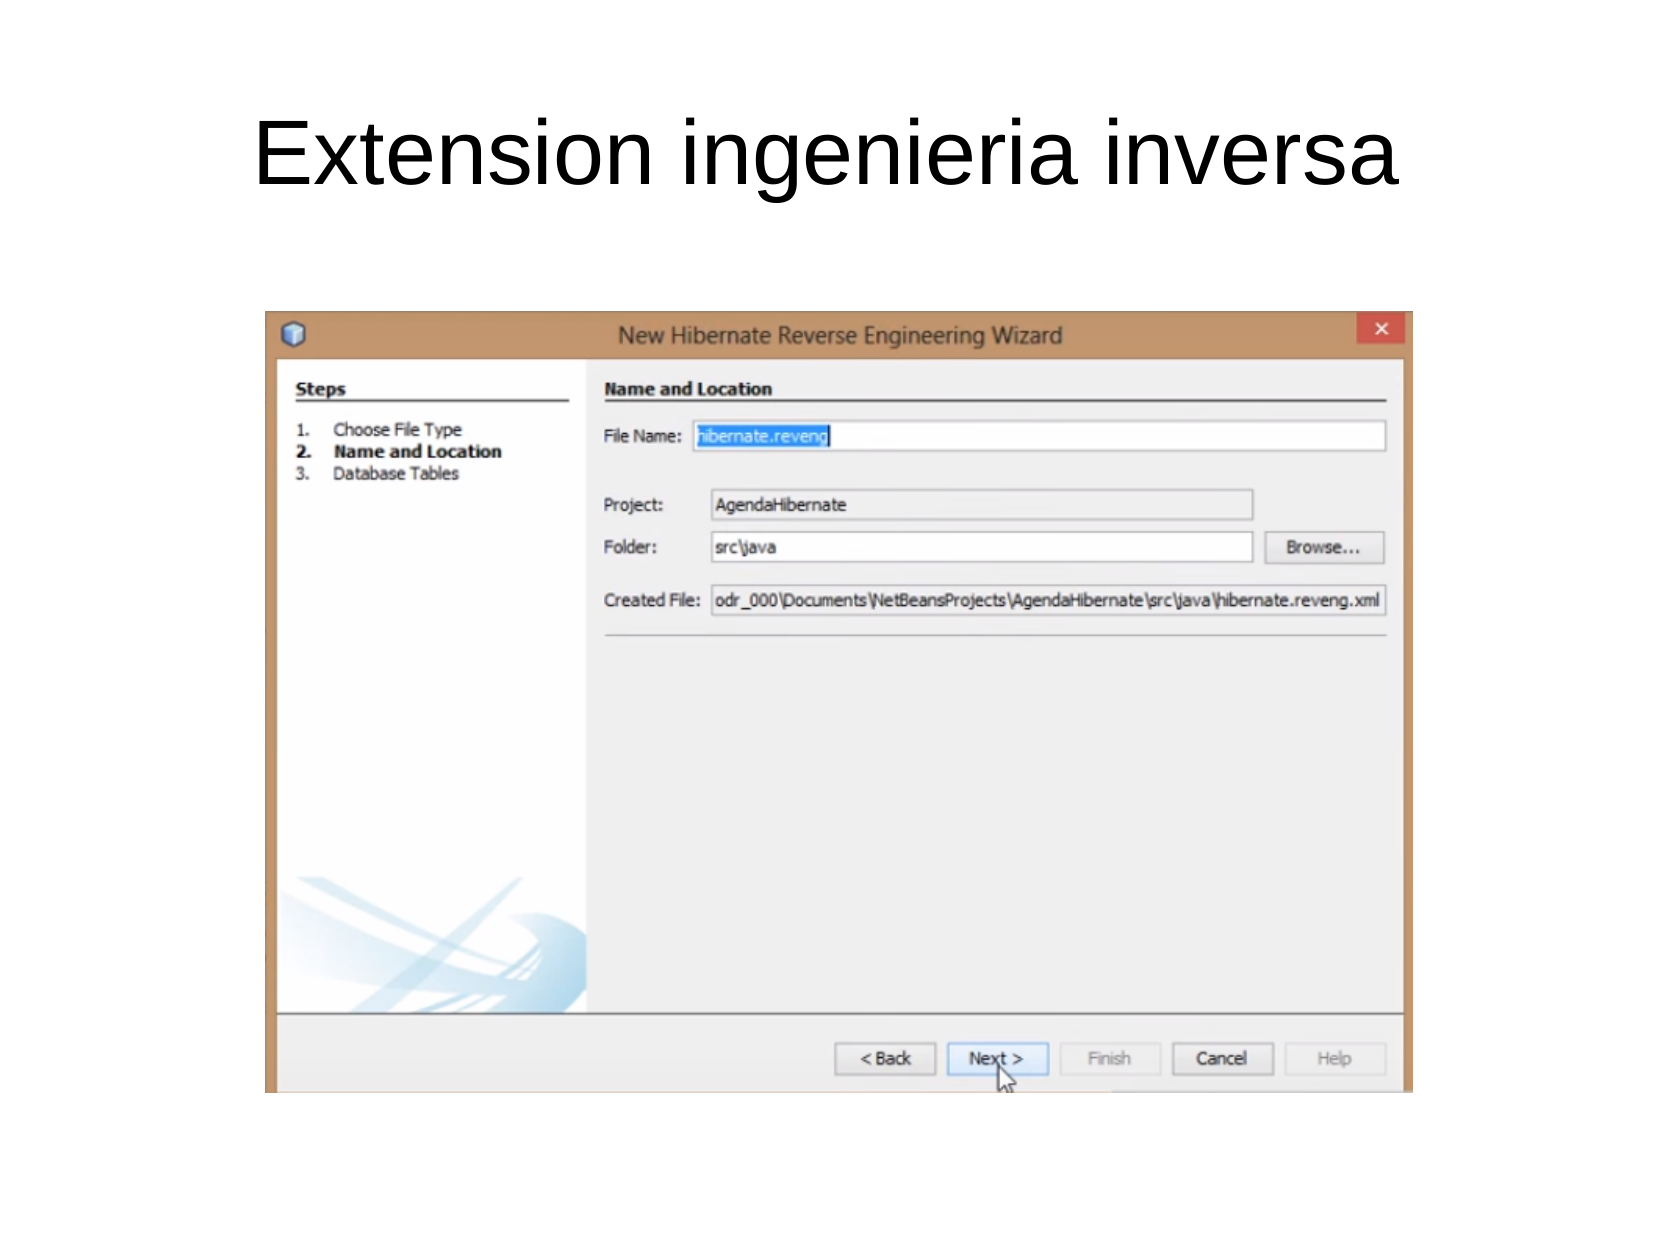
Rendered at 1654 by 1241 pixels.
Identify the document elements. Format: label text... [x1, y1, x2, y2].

title Extension ingenieria inversa [82, 49, 1571, 257]
picture [265, 311, 1413, 1093]
